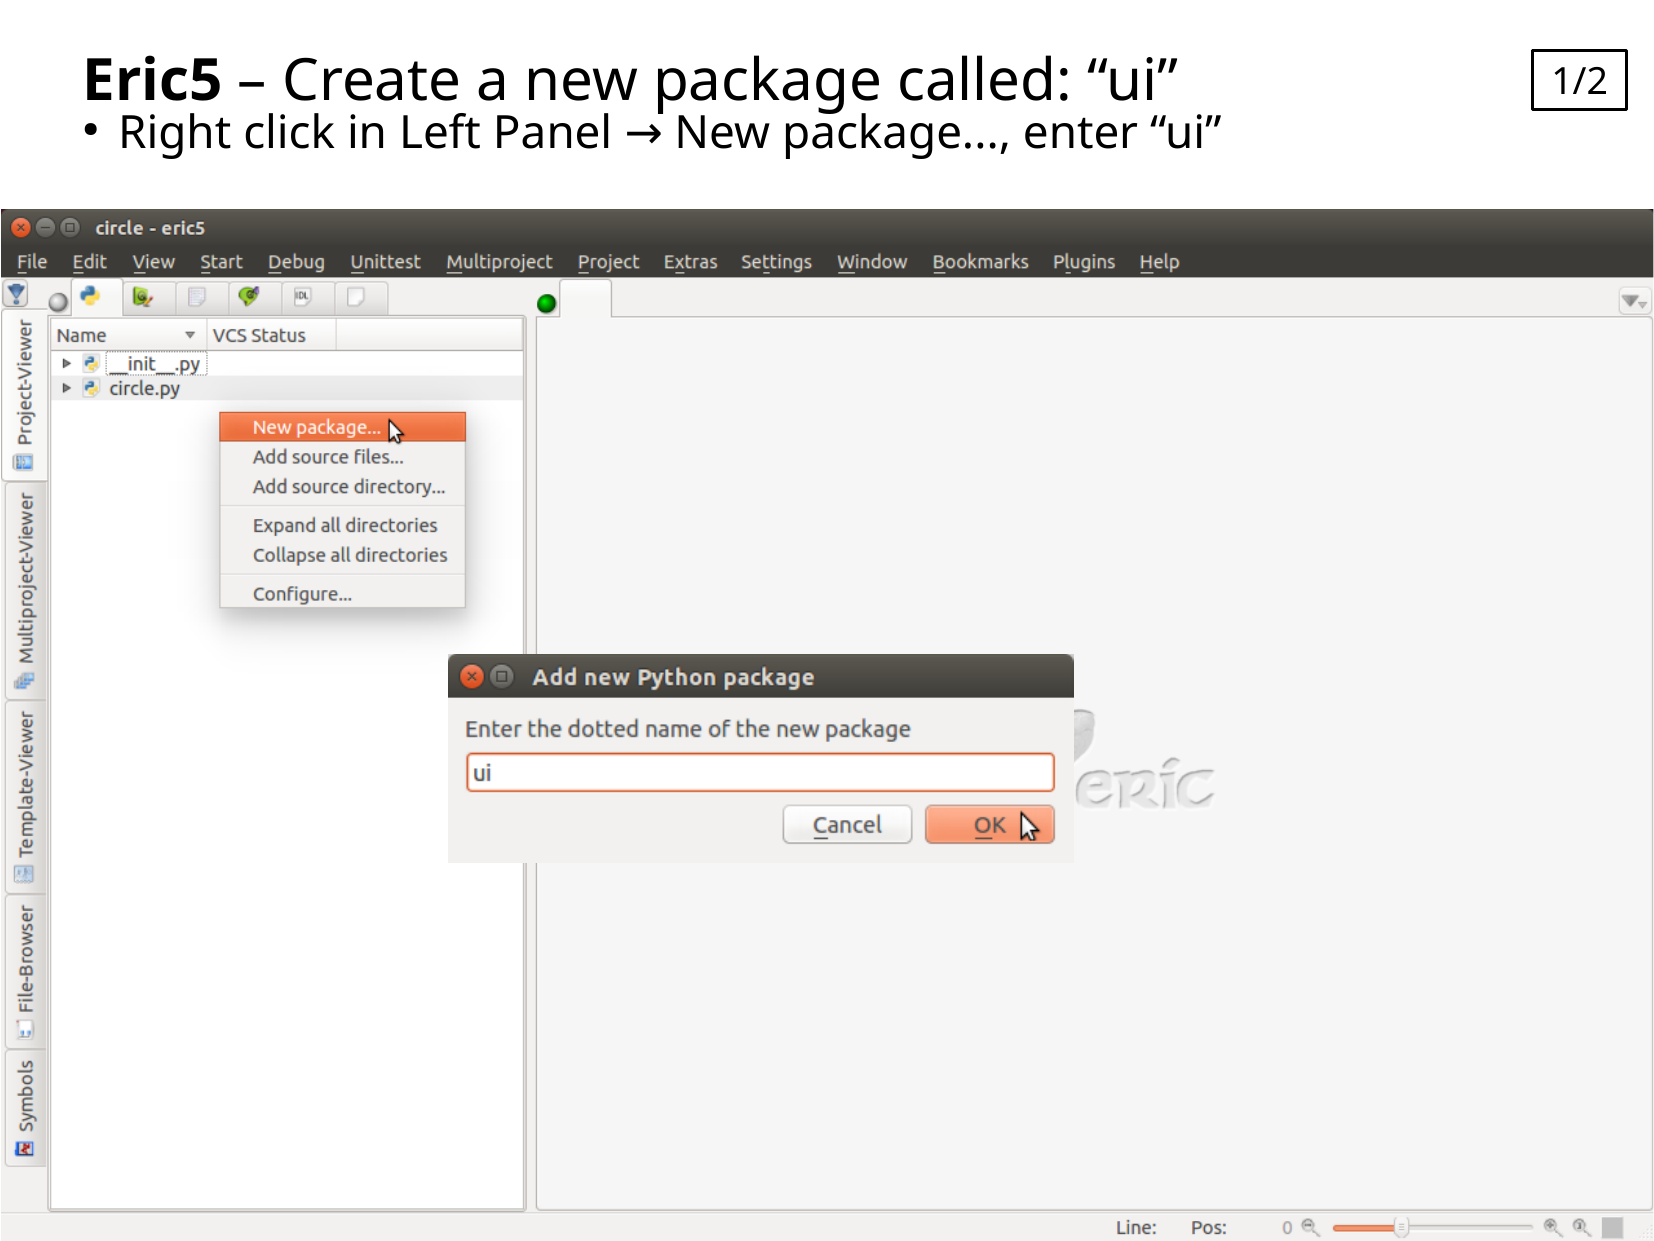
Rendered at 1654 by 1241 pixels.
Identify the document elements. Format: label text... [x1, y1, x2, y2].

text_box Right click in Left Panel → New package..., enter “ui” [82, 88, 1571, 174]
title Eric5 – Create a new package called: “ui” [82, 39, 1571, 88]
picture [1, 209, 1654, 1241]
text_box 1/2 [1532, 50, 1627, 110]
